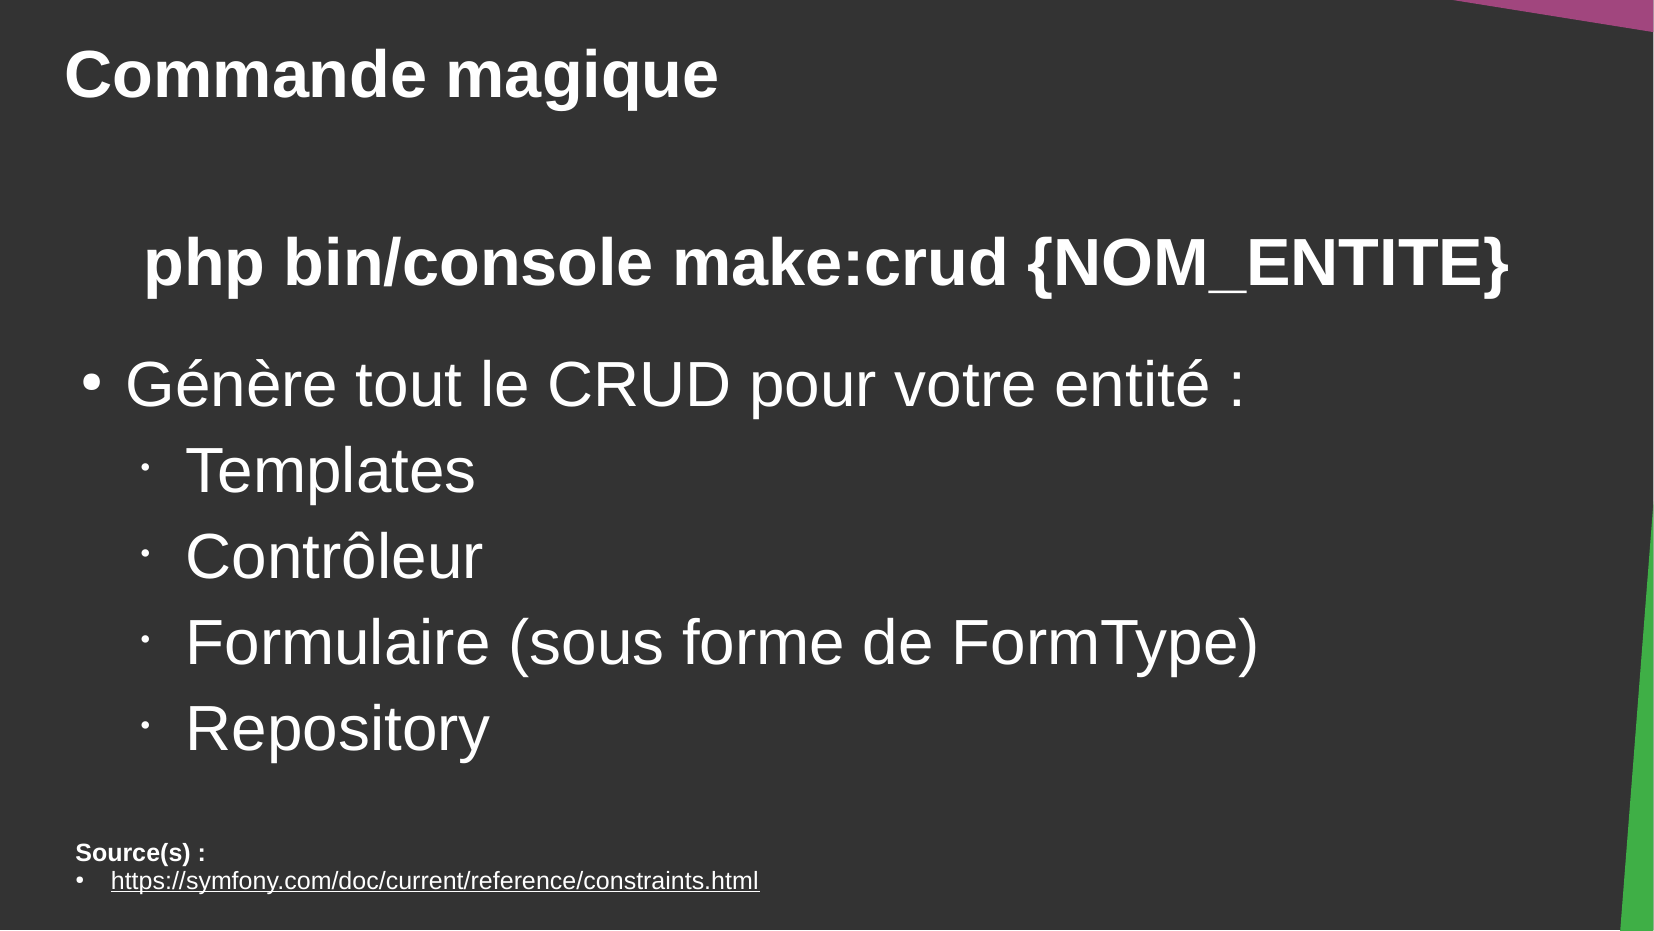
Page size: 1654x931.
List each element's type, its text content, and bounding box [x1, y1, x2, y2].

title Commande magique [64, 37, 1365, 113]
text_box [1452, 0, 1654, 33]
text_box Source(s) : https://symfony.com/doc/current/reference/constraints.html [60, 826, 1546, 903]
text_box [1620, 494, 1654, 931]
list Génère tout le CRUD pour votre entité : Templates Contrôleur Formulaire (sous forme de FormType) Repository [65, 348, 1571, 768]
text_box php bin/console make:crud {NOM_ENTITE} [70, 217, 1583, 308]
